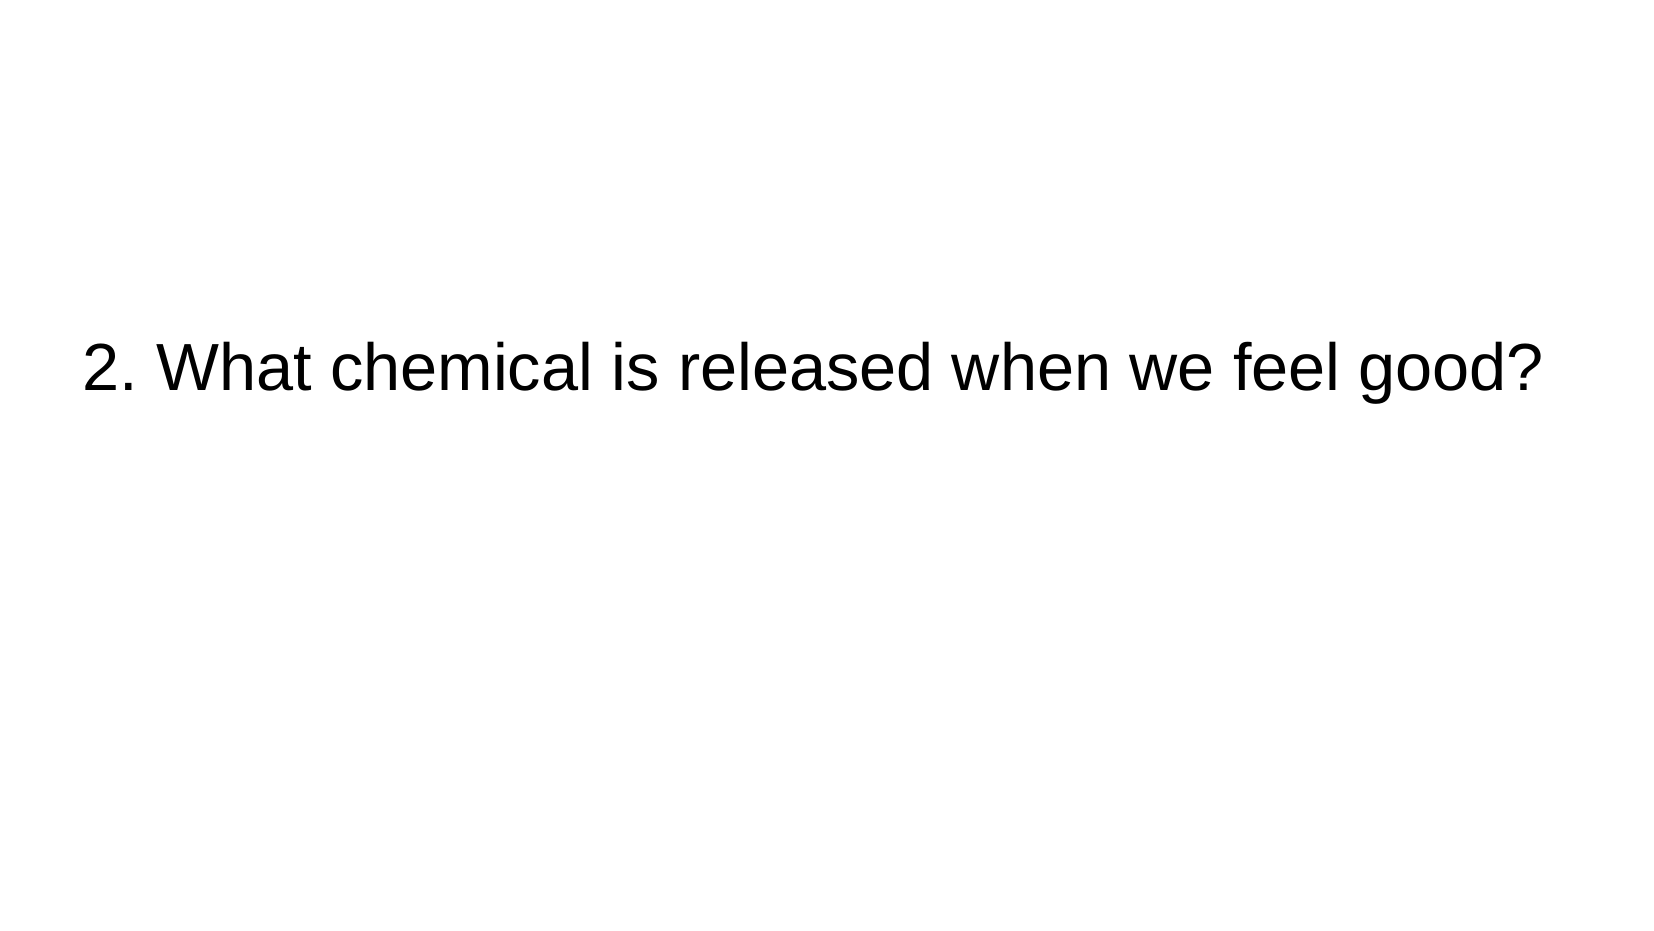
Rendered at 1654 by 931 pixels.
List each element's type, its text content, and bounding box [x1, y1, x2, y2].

list 2. What chemical is released when we feel good? [82, 330, 1571, 488]
